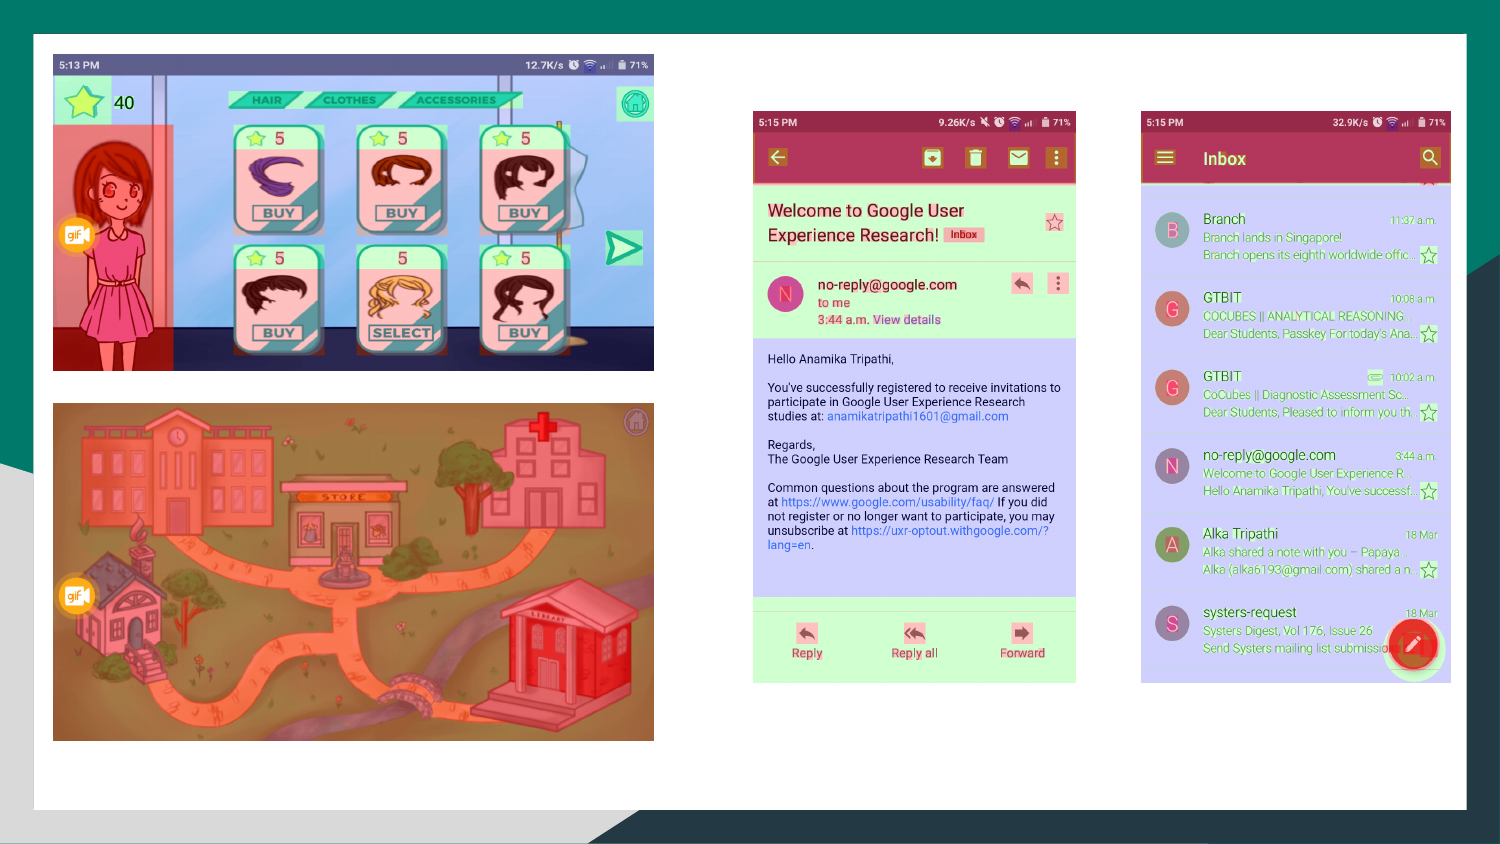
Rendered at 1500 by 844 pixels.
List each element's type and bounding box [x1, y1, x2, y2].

picture [753, 111, 1076, 683]
picture [53, 403, 654, 741]
picture [1141, 111, 1451, 683]
picture [53, 54, 654, 371]
